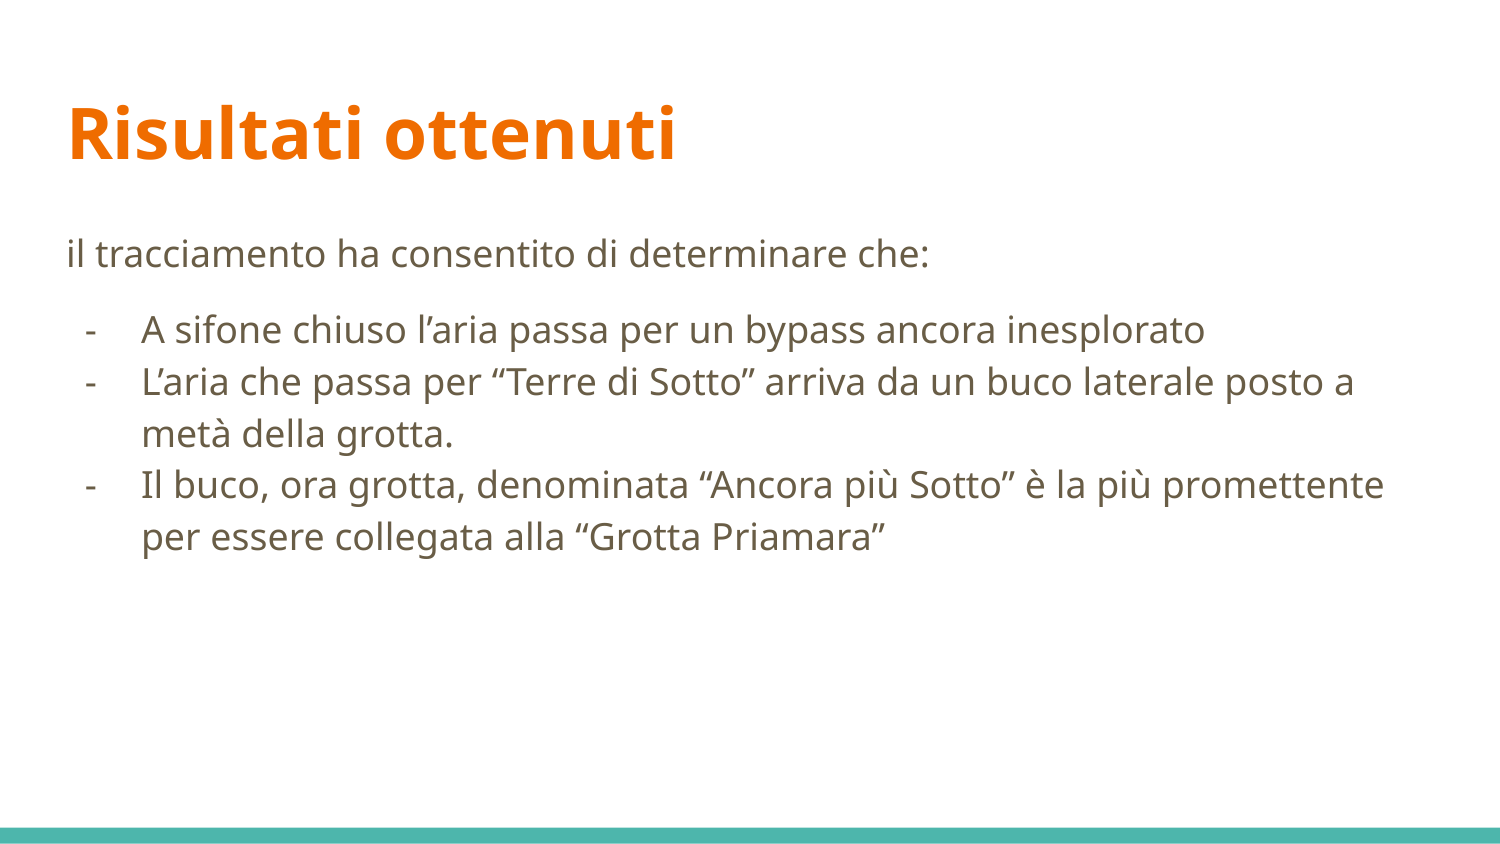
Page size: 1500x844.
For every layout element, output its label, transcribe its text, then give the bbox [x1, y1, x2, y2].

title Risultati ottenuti [51, 72, 1449, 189]
list il tracciamento ha consentito di determinare che: A sifone chiuso l’aria passa per un bypass ancora inesplorato L’aria che passa per “Terre di Sotto” arriva da un buco laterale posto a metà della grotta. Il buco, ora grotta, denominata “Ancora più Sotto” è la più promettente per essere collegata alla “Grotta Priamara” [51, 207, 1449, 750]
